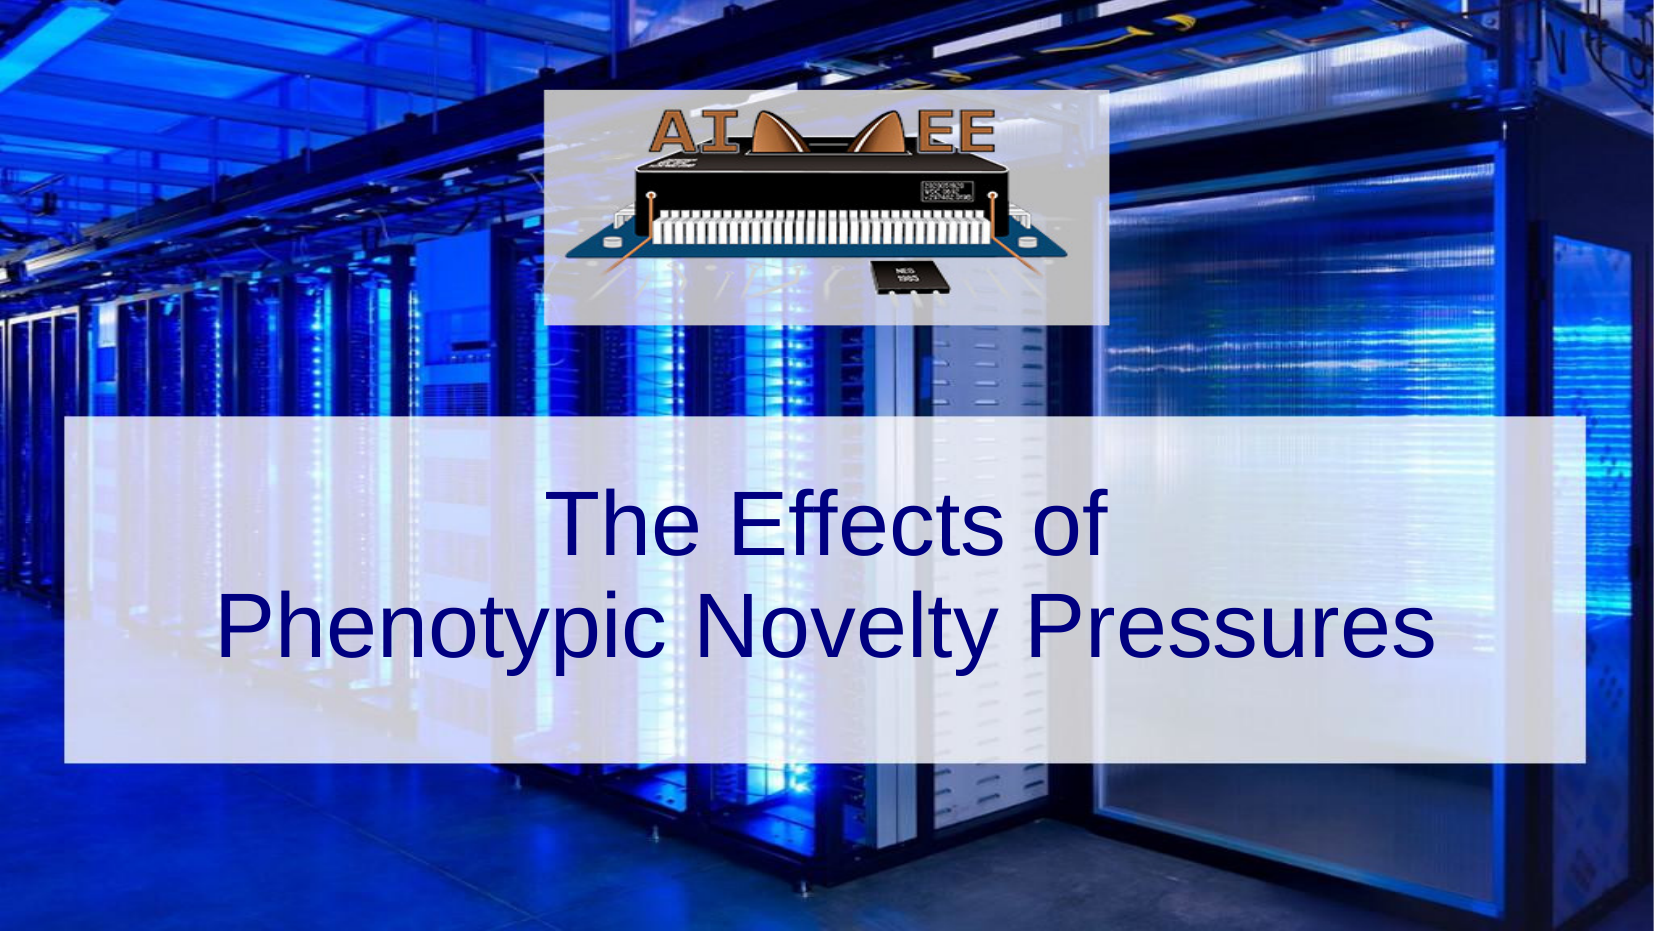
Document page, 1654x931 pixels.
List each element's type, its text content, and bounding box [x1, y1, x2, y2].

picture [0, 0, 1654, 931]
title The Effects of Phenotypic Novelty Pressures [82, 519, 1571, 631]
